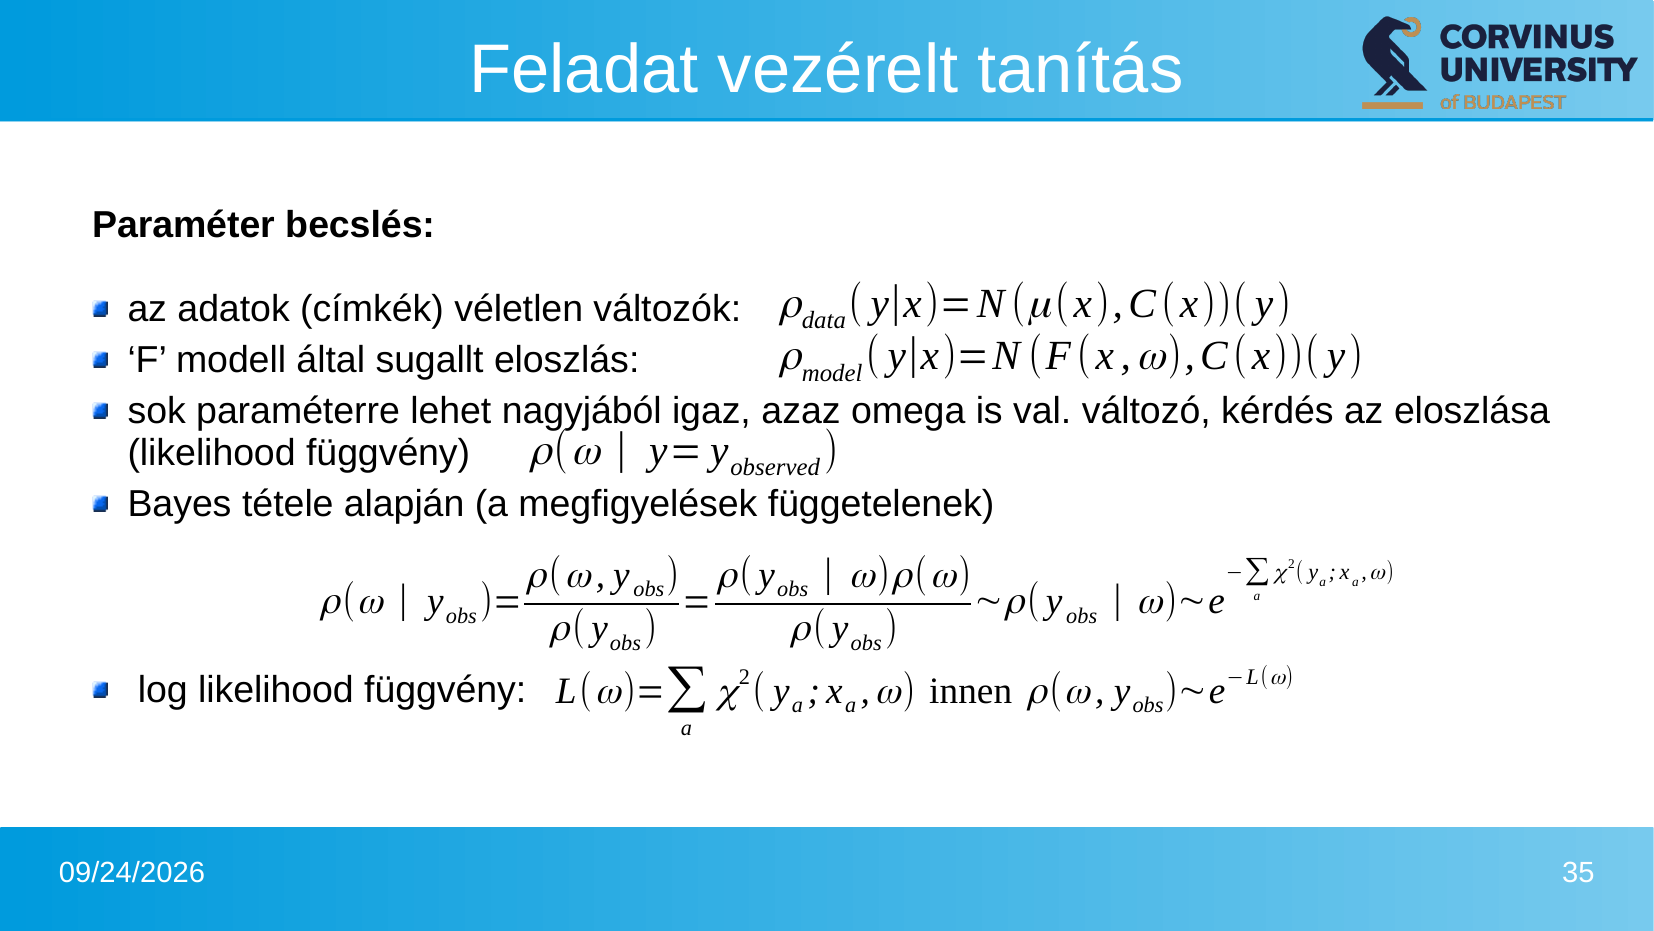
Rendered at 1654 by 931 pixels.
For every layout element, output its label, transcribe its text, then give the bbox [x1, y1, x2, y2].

chart [548, 664, 1300, 742]
title Feladat vezérelt tanítás [59, 29, 1362, 108]
chart [772, 279, 1369, 386]
chart [522, 426, 845, 480]
chart [313, 553, 1400, 655]
picture [1362, 16, 1638, 109]
text_box Paraméter becslés: az adatok (címkék) véletlen változók: ‘F’ modell által sugallt eloszlás: sok paraméterre lehet nagyjából igaz, azaz omega is val. változó, kérdés az eloszlása (likelihood függvény) Bayes tétele alapján (a megfigyelések függetelenek) log likelihood függvény: [77, 196, 1582, 718]
